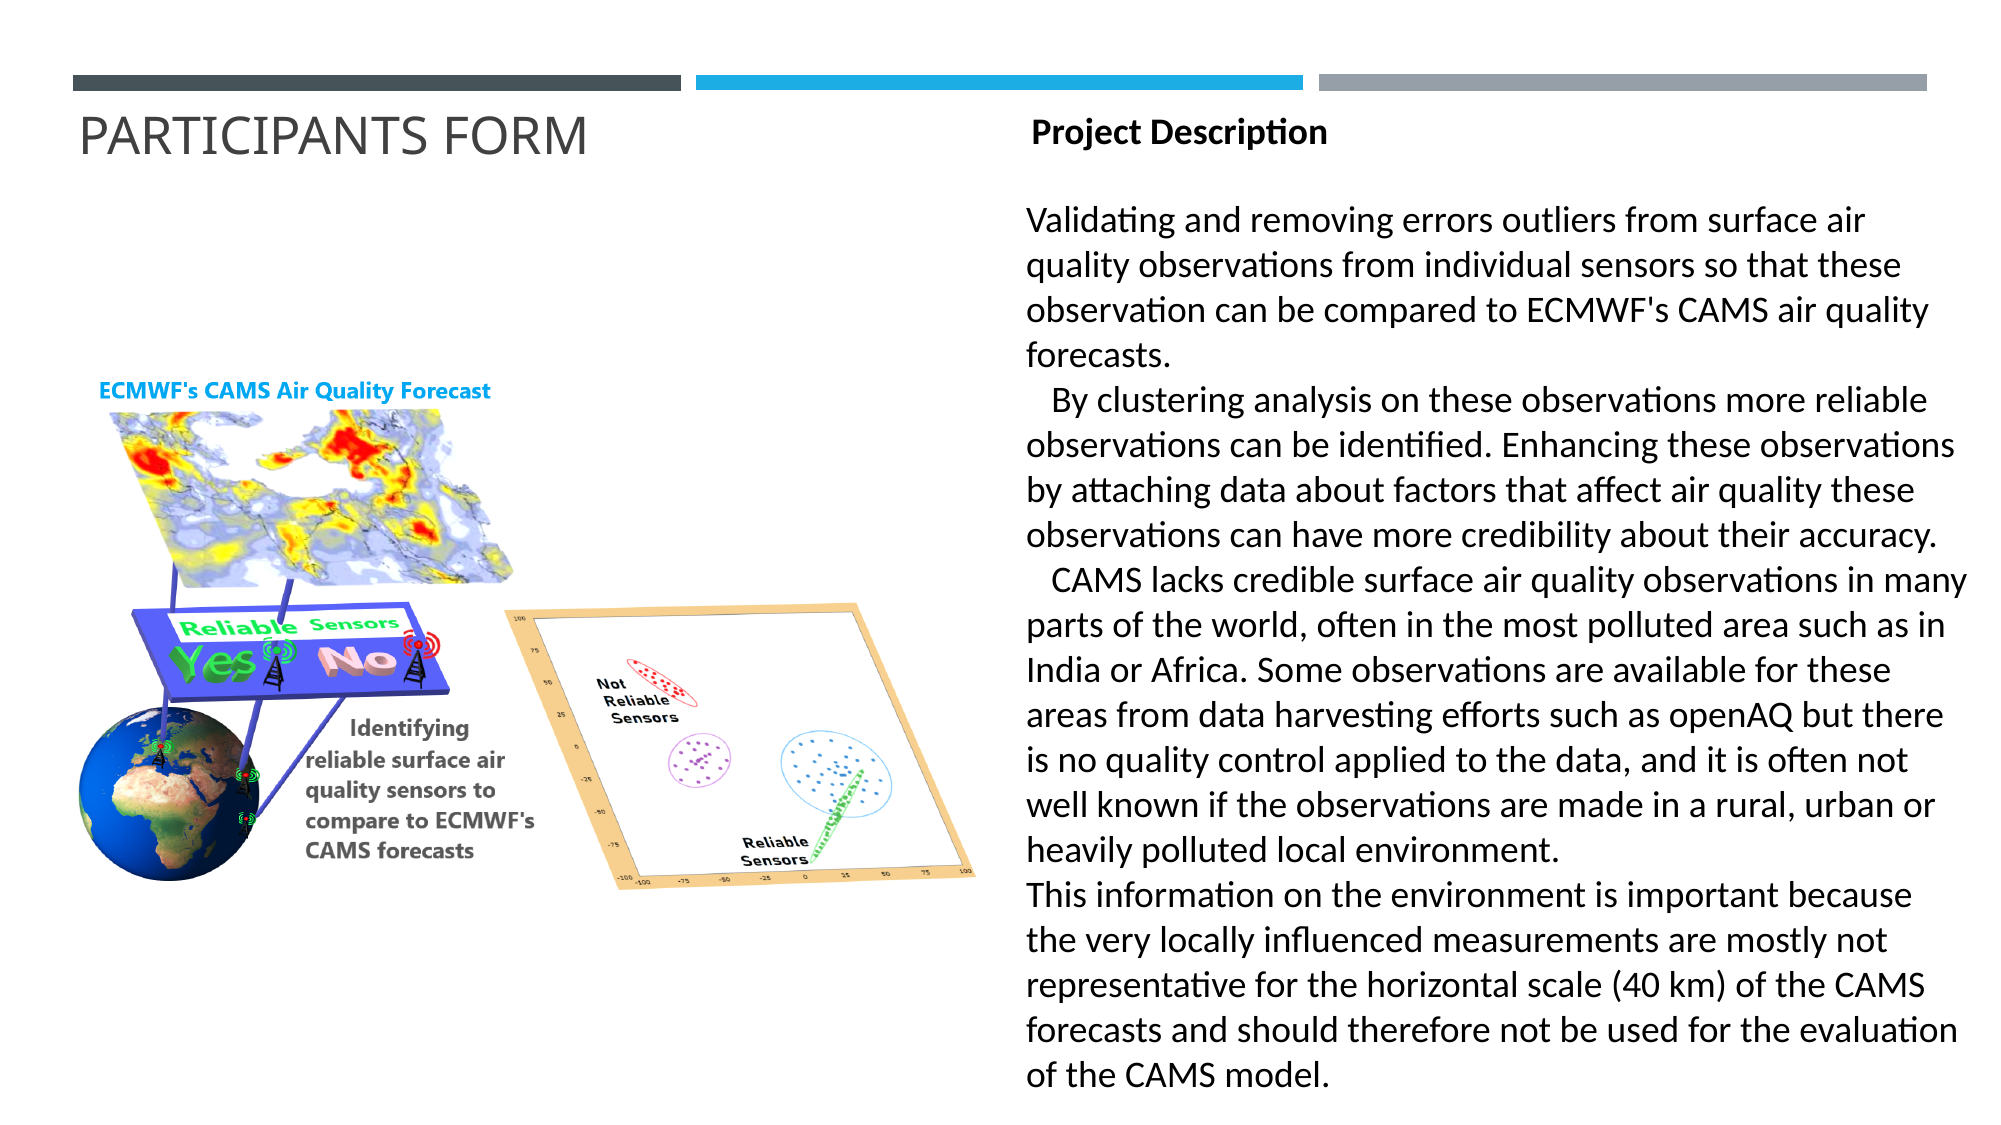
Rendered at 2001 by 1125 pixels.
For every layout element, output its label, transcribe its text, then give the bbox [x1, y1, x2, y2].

text_box Validating and removing errors outliers from surface air quality observations from individual sensors so that these observation can be compared to ECMWF's CAMS air quality forecasts. By clustering analysis on these observations more reliable observations can be identified. Enhancing these observations by attaching data about factors that affect air quality these observations can have more credibility about their accuracy. CAMS lacks credible surface air quality observations in many parts of the world, often in the most polluted area such as in India or Africa. Some observations are available for these areas from data harvesting efforts such as openAQ but there is no quality control applied to the data, and it is often not well known if the observations are made in a rural, urban or heavily polluted local environment. This information on the environment is important because the very locally influenced measurements are mostly not representative for the horizontal scale (40 km) of the CAMS forecasts and should therefore not be used for the evaluation of the CAMS model. [1011, 187, 1988, 1125]
text_box Project Description [1016, 99, 1452, 161]
title PartICIPANTS FORM [63, 93, 1873, 173]
picture [63, 370, 989, 892]
